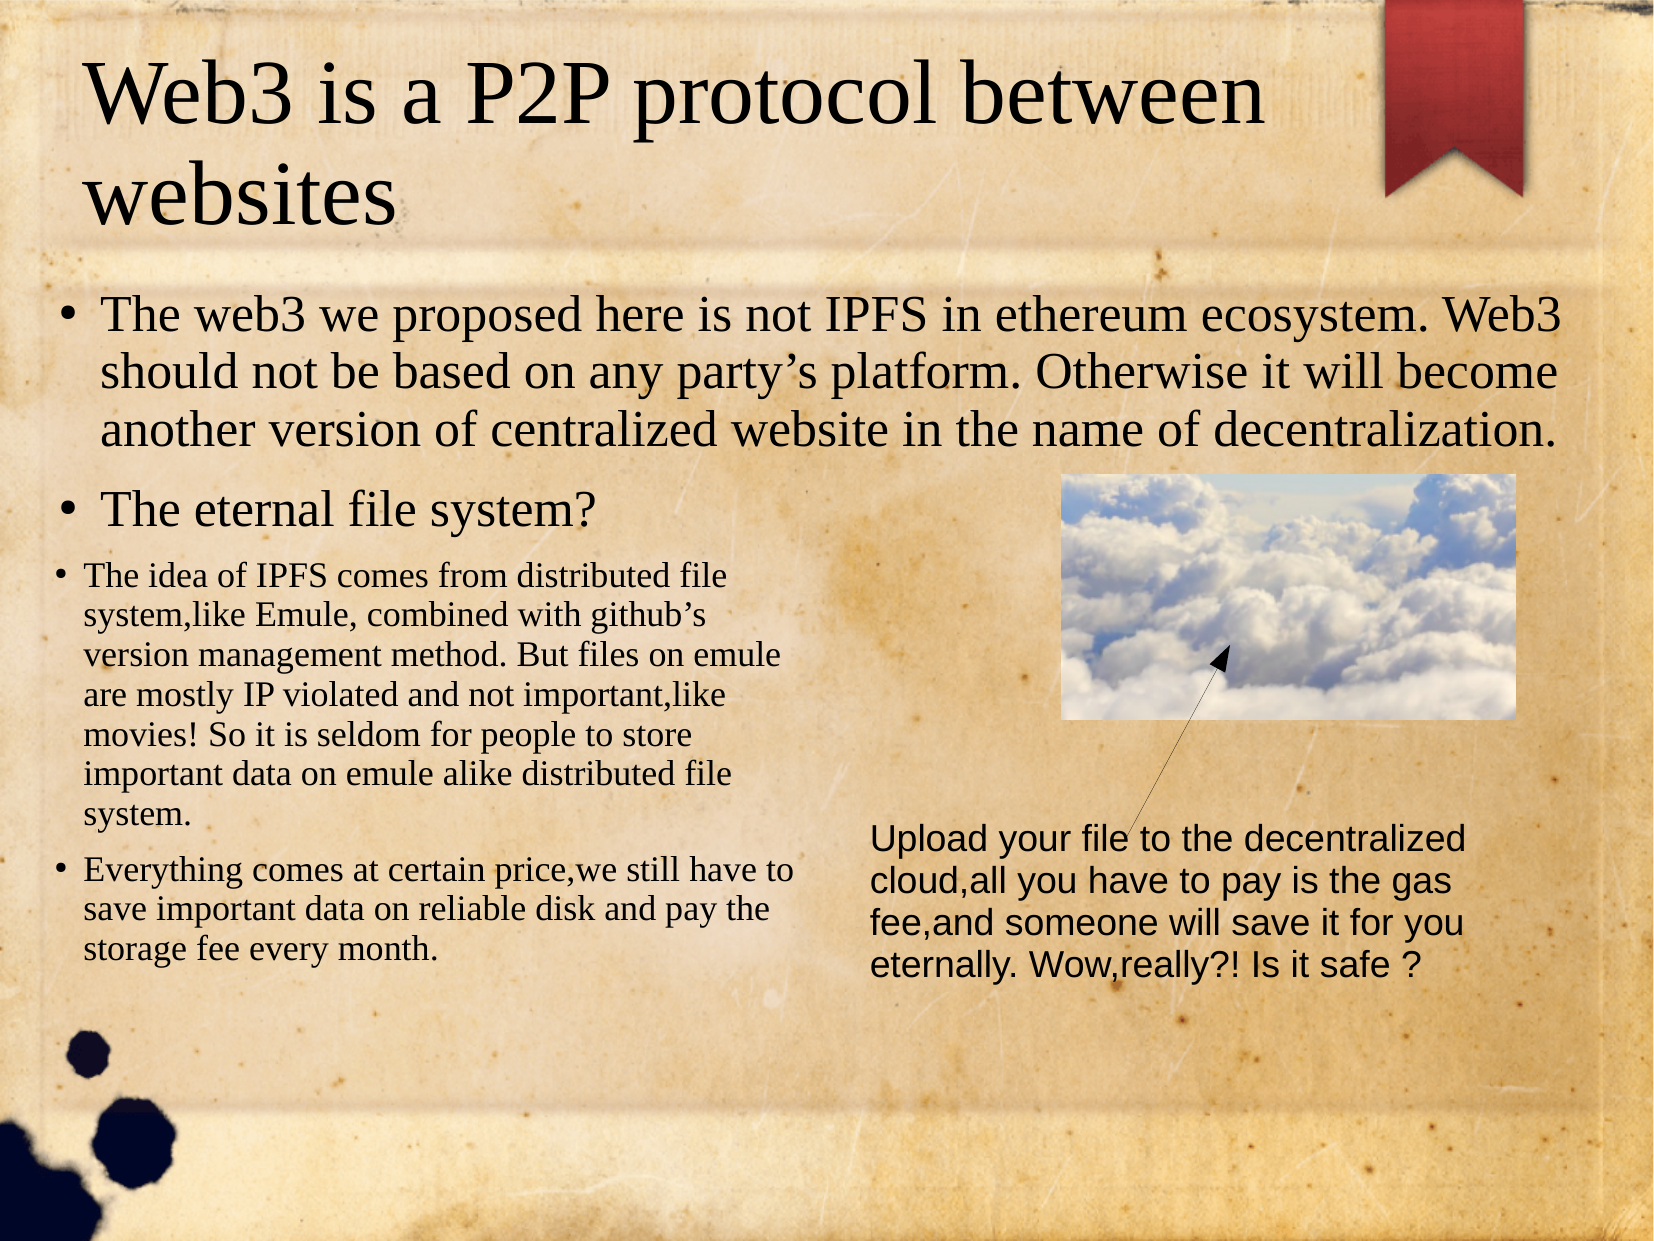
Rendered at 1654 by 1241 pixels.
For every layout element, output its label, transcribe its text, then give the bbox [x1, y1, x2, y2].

title Web3 is a P2P protocol between websites [82, 41, 1347, 245]
list The web3 we proposed here is not IPFS in ethereum ecosystem. Web3 should not be based on any party’s platform. Otherwise it will become another version of centralized website in the name of decentralization. The eternal file system? [45, 285, 1606, 541]
picture [0, 0, 1654, 1241]
text_box Upload your file to the decentralized cloud,all you have to pay is the gas fee,and someone will save it for you eternally. Wow,really?! Is it safe ? [855, 810, 1591, 1077]
list The idea of IPFS comes from distributed file system,like Emule, combined with github’s version management method. But files on emule are mostly IP violated and not important,like movies! So it is seldom for people to store important data on emule alike distributed file system. Everything comes at certain price,we still have to save important data on reliable disk and pay the storage fee every month. [45, 555, 811, 976]
